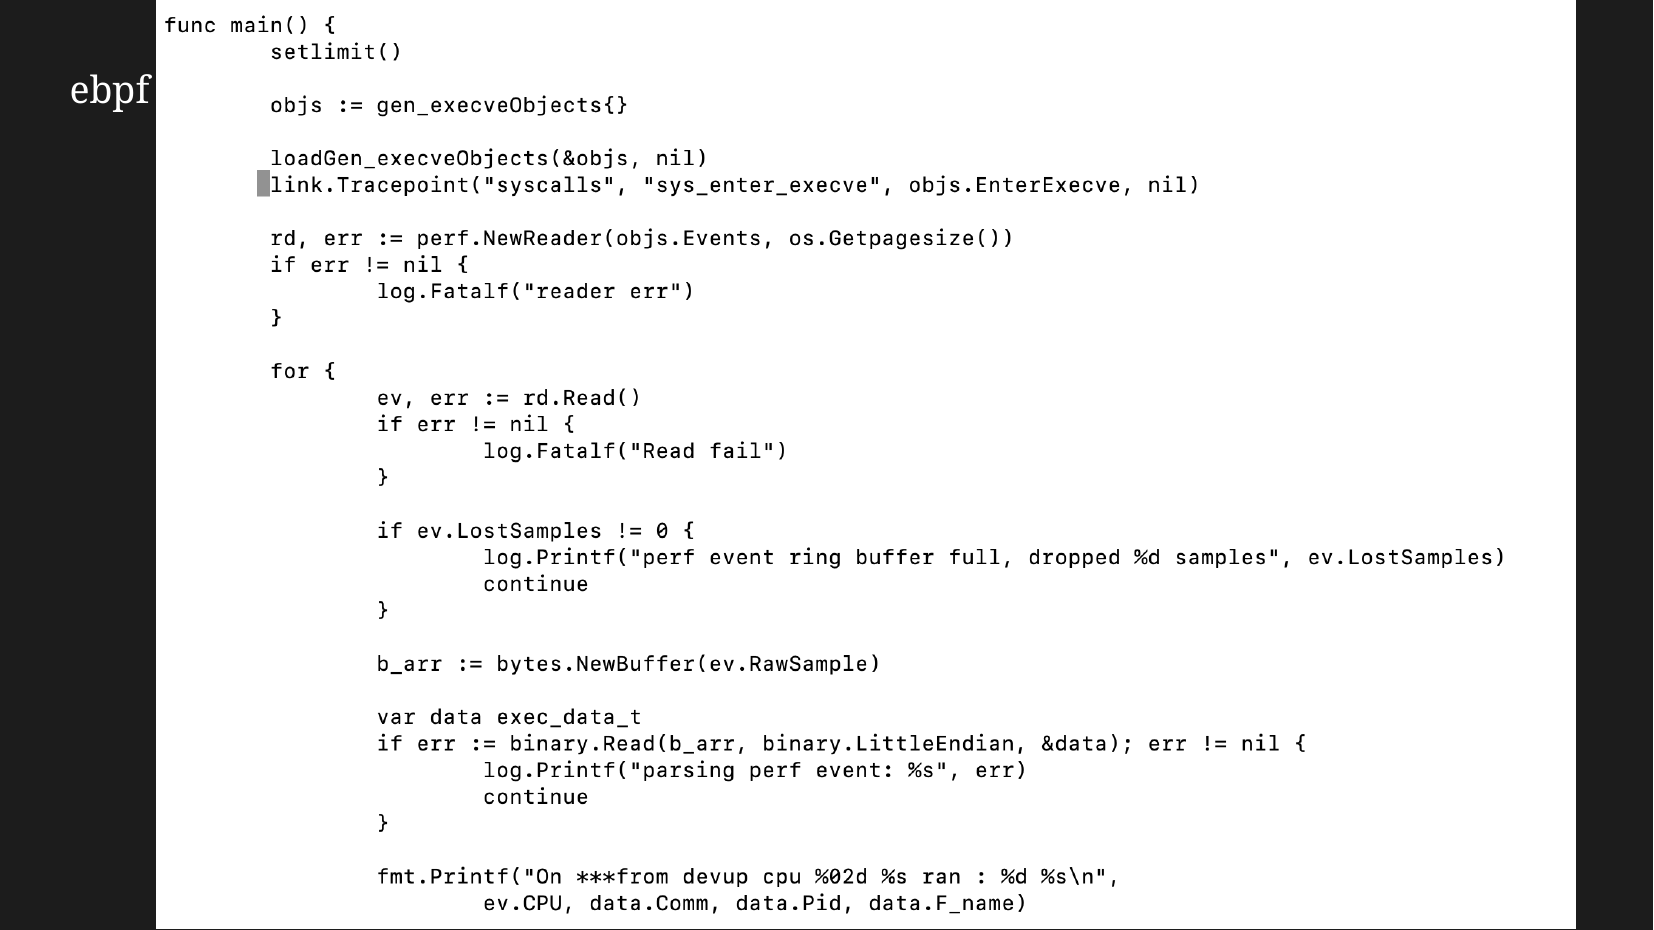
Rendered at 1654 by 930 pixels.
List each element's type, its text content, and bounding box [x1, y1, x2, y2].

picture [156, 0, 1576, 929]
text_box ebpf docker [54, 56, 156, 113]
